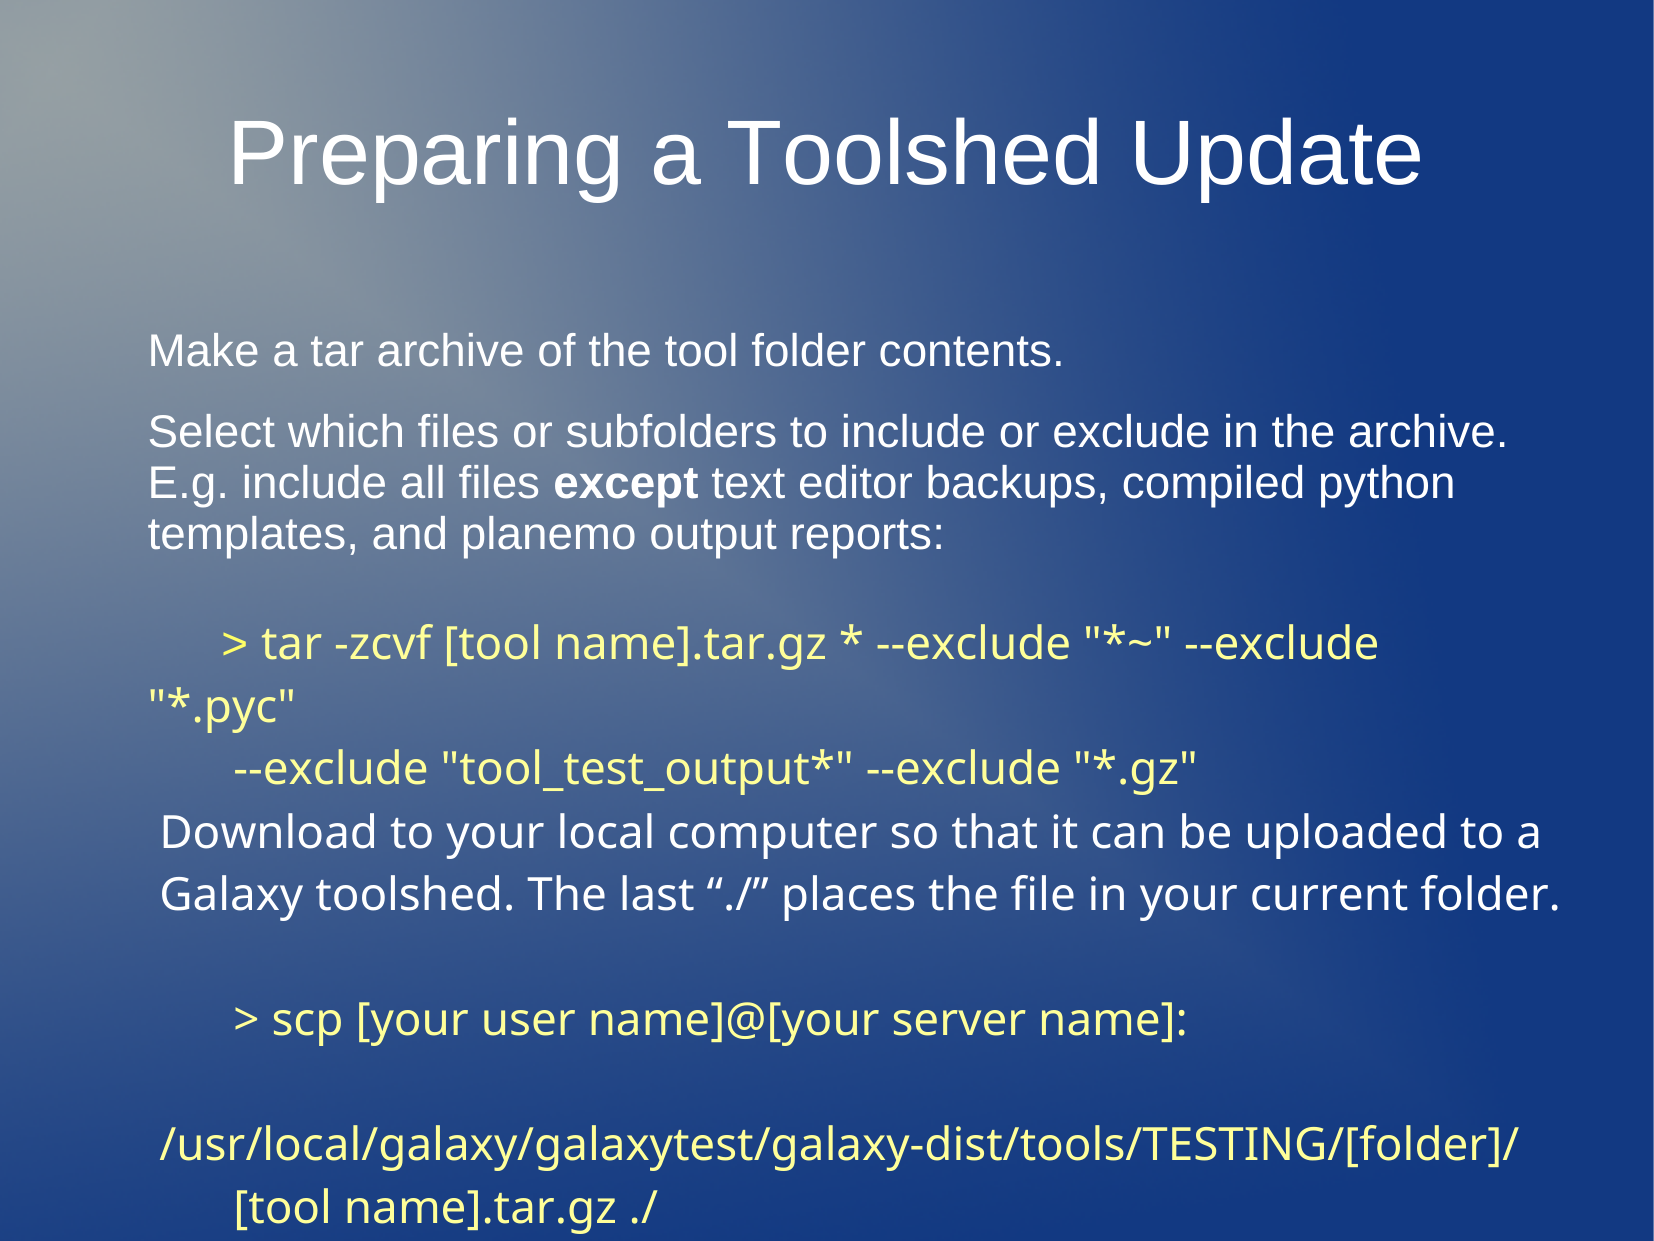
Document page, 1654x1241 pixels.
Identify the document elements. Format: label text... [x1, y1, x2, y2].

list Make a tar archive of the tool folder contents. Select which files or subfolders to include or exclude in the archive. E.g. include all files except text editor backups, compiled python templates, and planemo output reports: > tar -zcvf [tool name].tar.gz * --exclude "*~" --exclude "*.pyc" --exclude "tool_test_output*" --exclude "*.gz" [147, 324, 1536, 731]
picture [0, 0, 1654, 1241]
title Preparing a Toolshed Update [82, 49, 1571, 257]
list Download to your local computer so that it can be uploaded to a Galaxy toolshed. The last “./” places the file in your current folder. > scp [your user name]@[your server name]: /usr/local/galaxy/galaxytest/galaxy-dist/tools/TESTING/[folder]/ [tool name].tar.gz ./ [88, 736, 1577, 1241]
